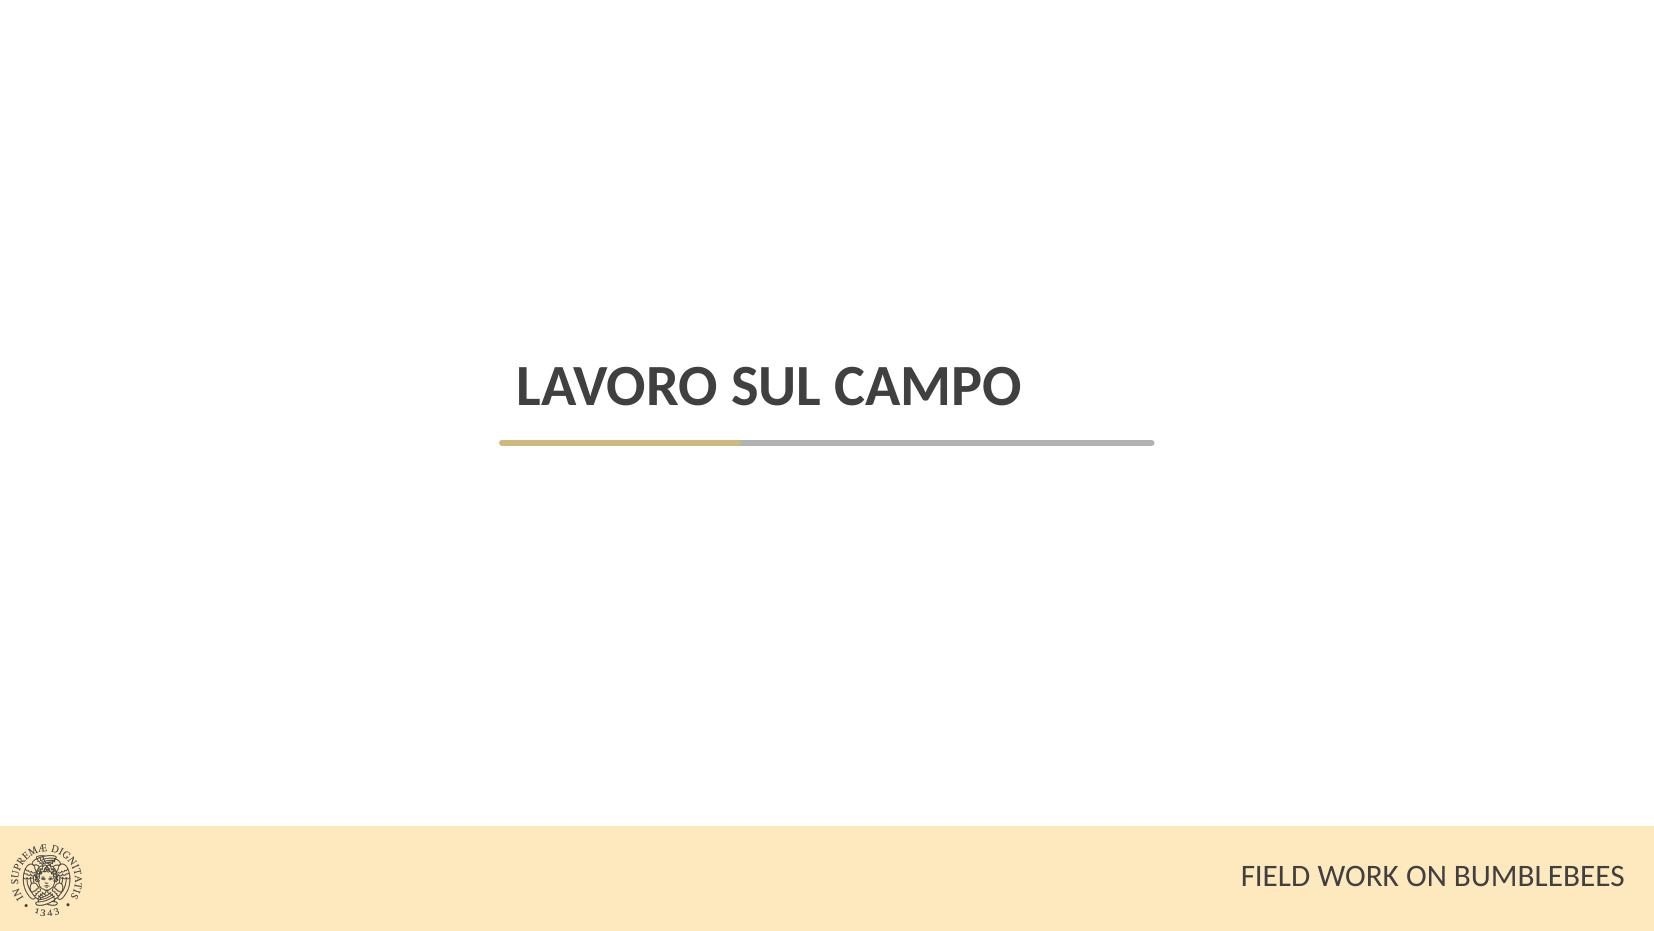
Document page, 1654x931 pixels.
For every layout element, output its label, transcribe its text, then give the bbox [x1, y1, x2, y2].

text_box LAVORO SUL CAMPO [501, 354, 1042, 428]
picture [11, 844, 82, 916]
text_box FIELD WORK ON BUMBLEBEES [0, 826, 1654, 931]
